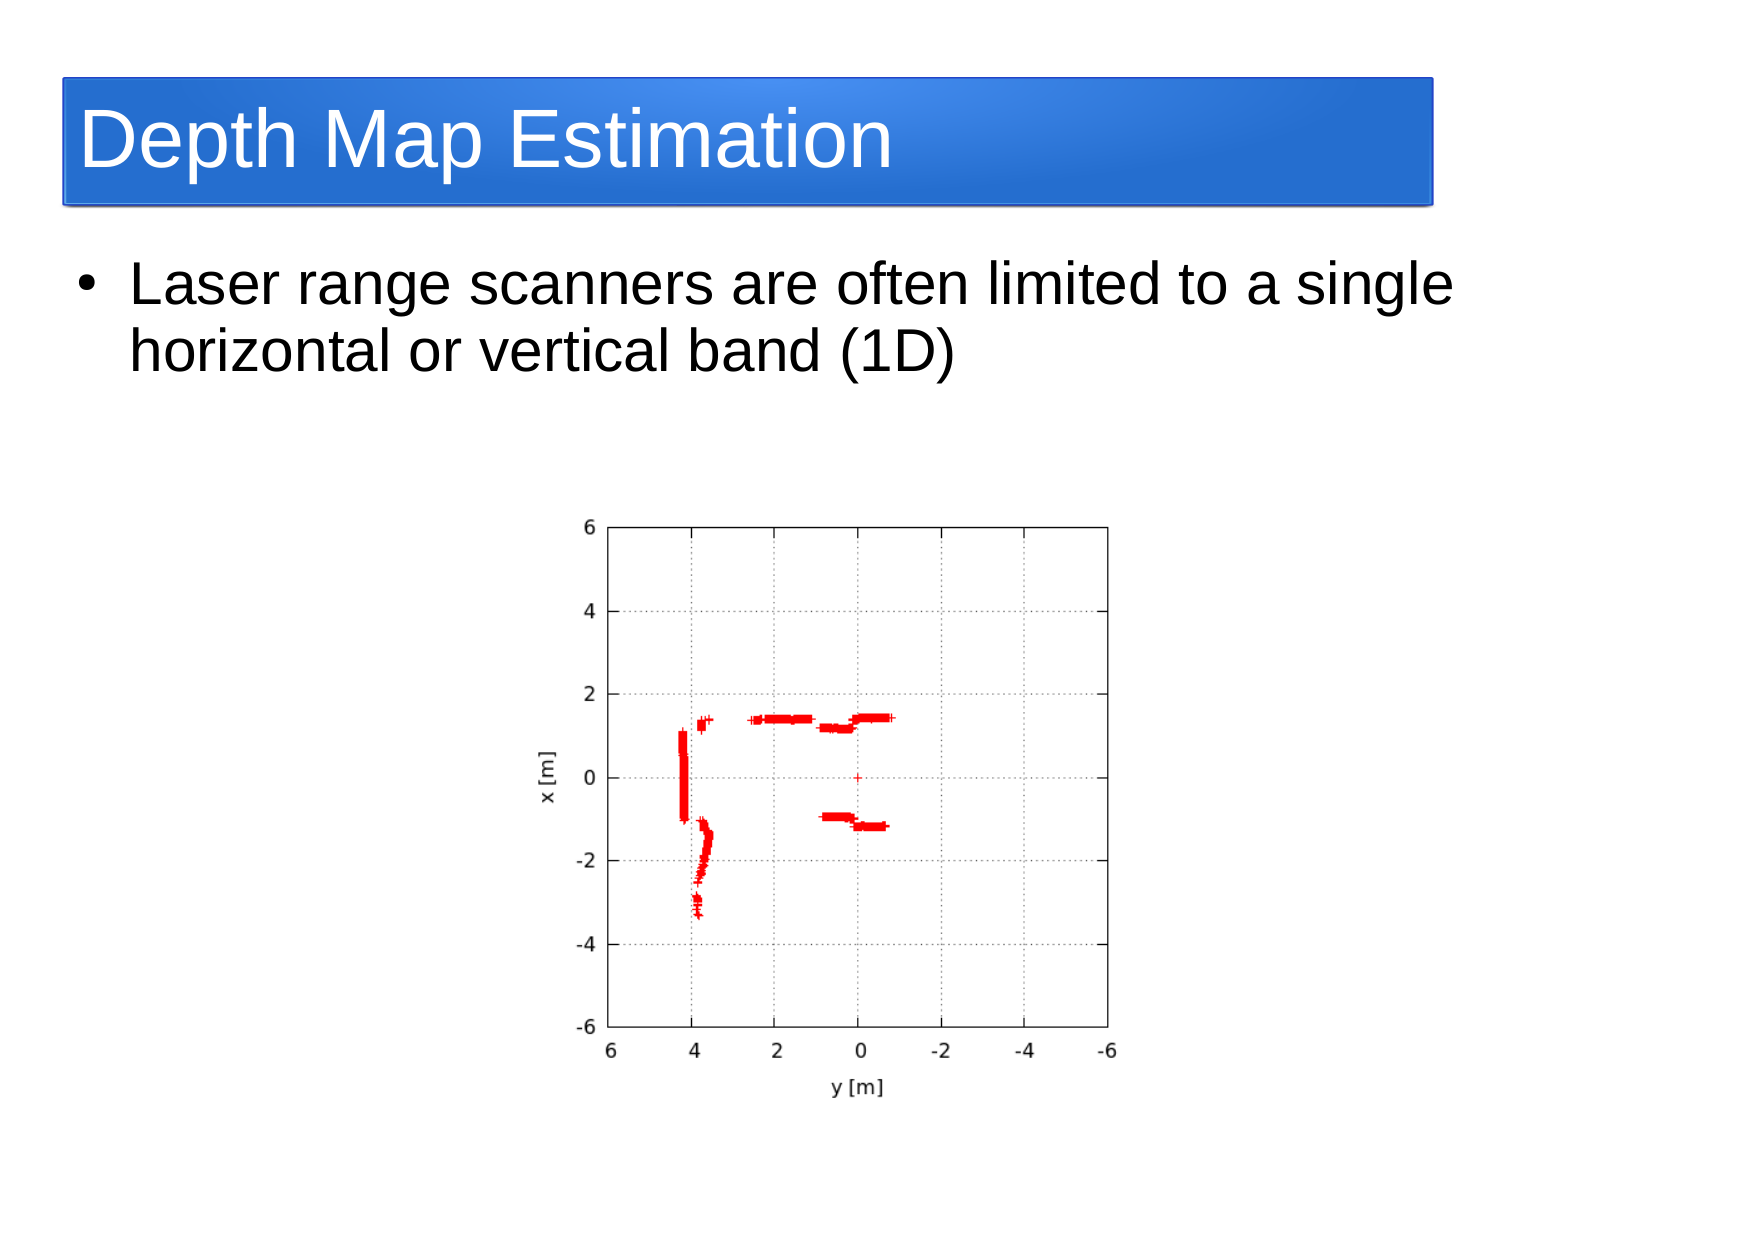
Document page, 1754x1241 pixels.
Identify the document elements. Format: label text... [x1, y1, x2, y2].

title Depth Map Estimation [78, 80, 1429, 198]
picture [58, 77, 1439, 209]
list Laser range scanners are often limited to a single horizontal or vertical band (1D) [58, 249, 1696, 437]
picture [436, 502, 1236, 1103]
